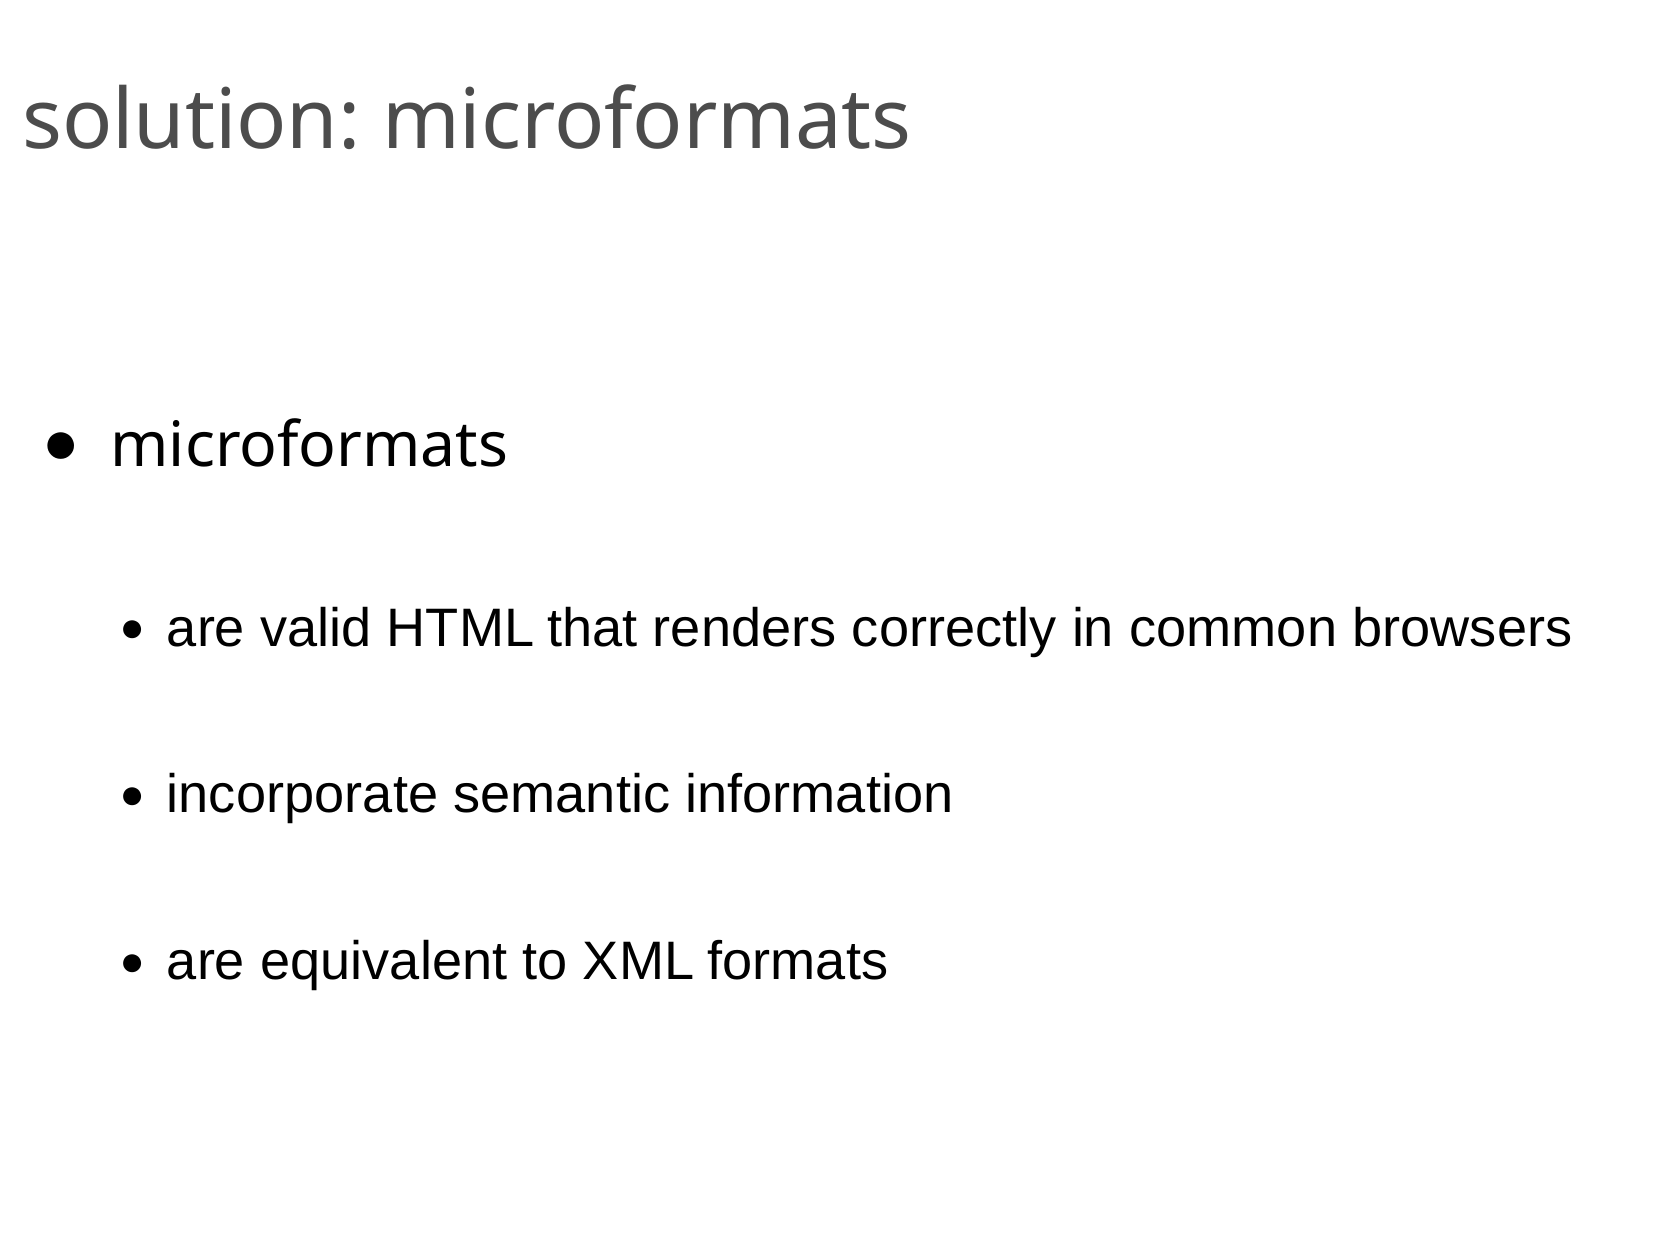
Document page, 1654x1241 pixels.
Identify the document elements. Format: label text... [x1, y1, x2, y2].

list microformats are valid HTML that renders correctly in common browsers incorporate semantic information are equivalent to XML formats [25, 233, 1654, 1158]
title solution: microformats [22, 26, 1654, 205]
